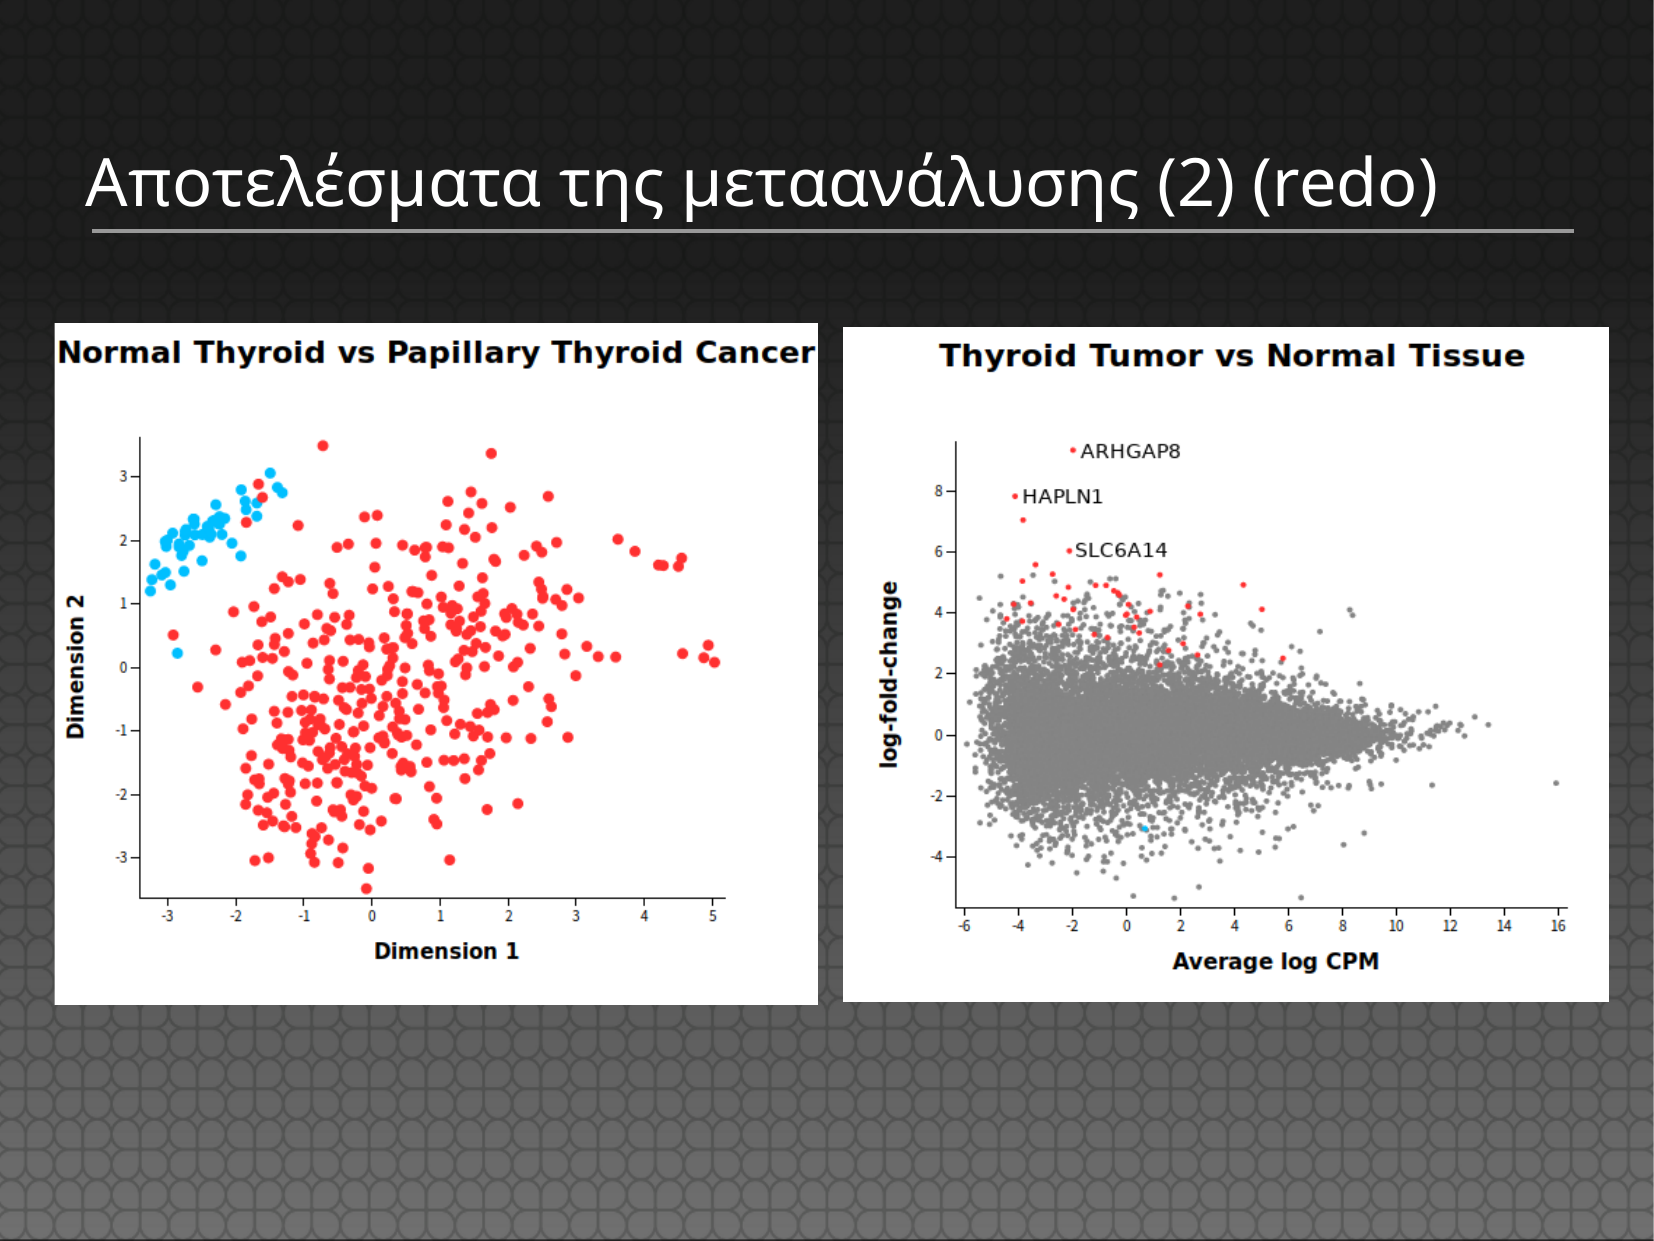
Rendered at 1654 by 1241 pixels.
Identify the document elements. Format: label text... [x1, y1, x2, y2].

title Αποτελέσματα της μεταανάλυσης (2) (redo) [85, 112, 1575, 249]
picture [0, 0, 1654, 1241]
